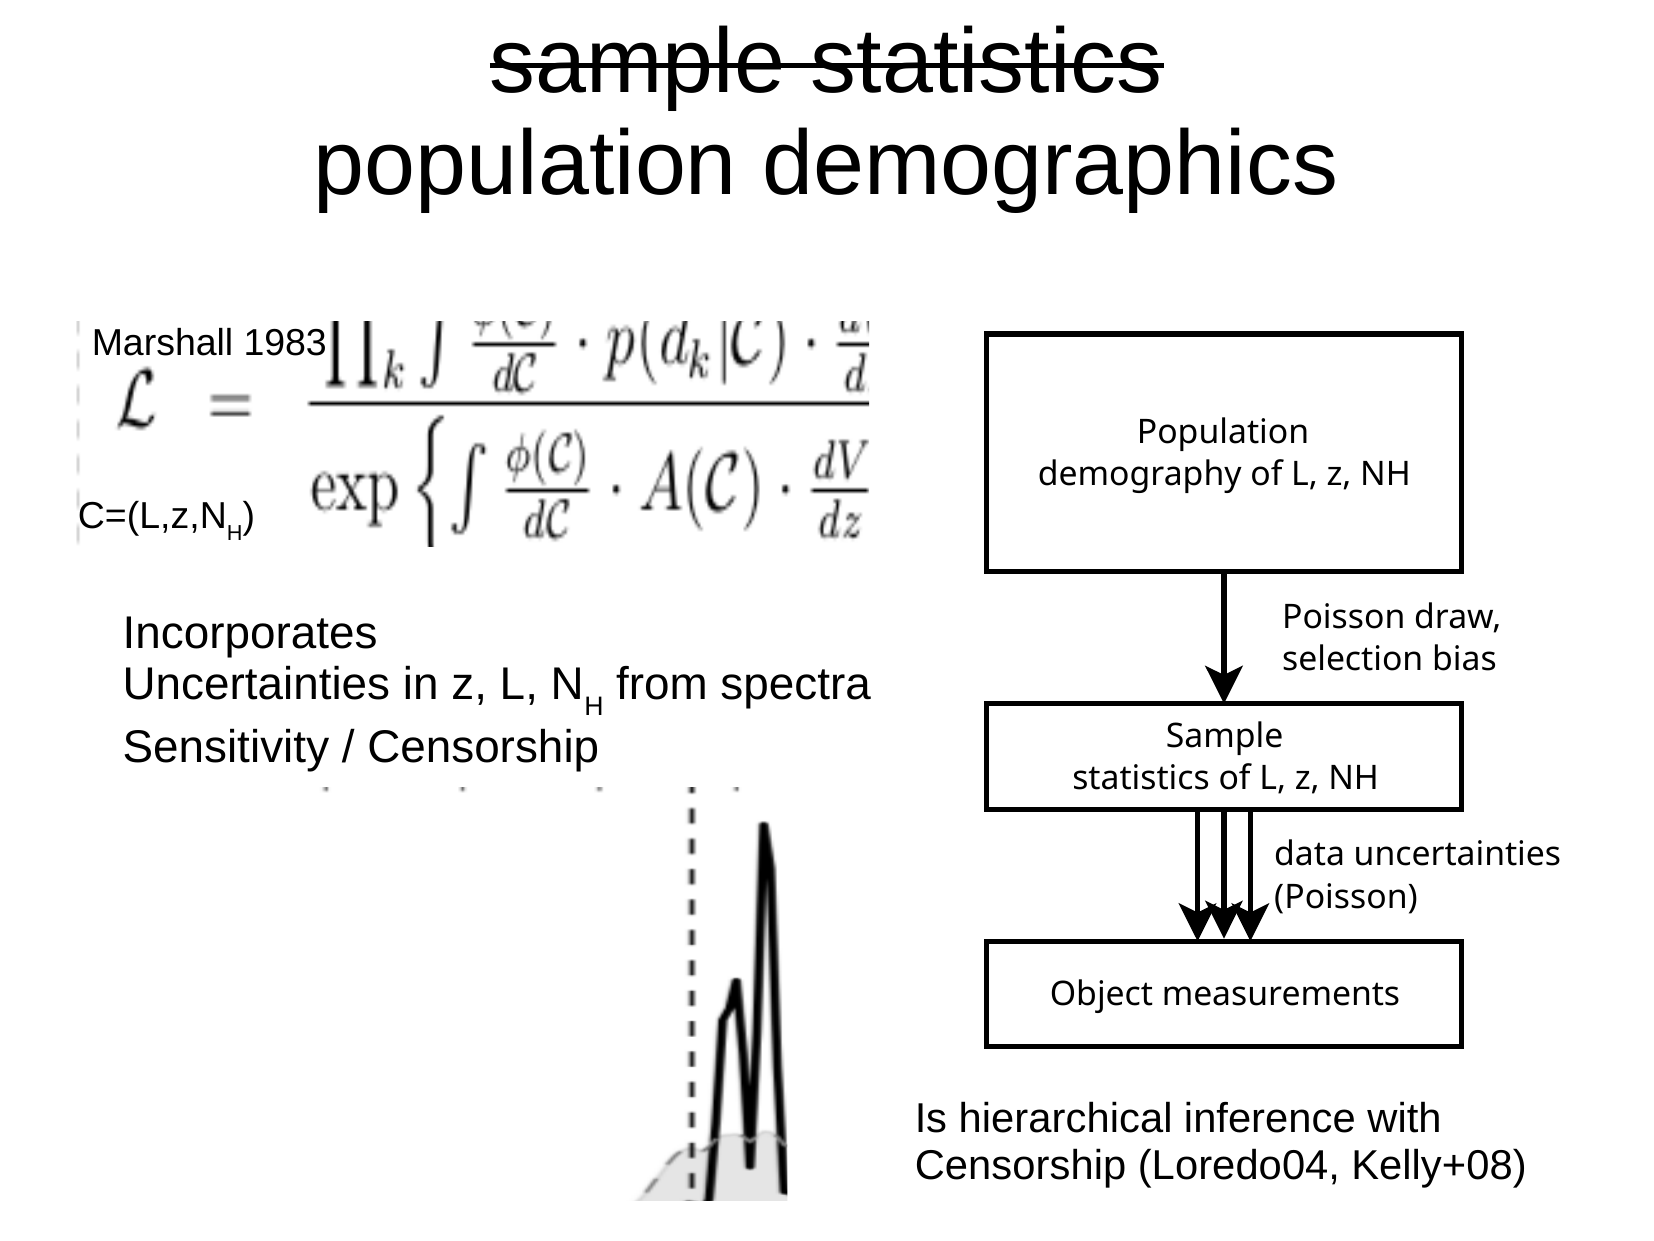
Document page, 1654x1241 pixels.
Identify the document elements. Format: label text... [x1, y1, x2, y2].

text_box Incorporates Uncertainties in z, L, NH from spectra Sensitivity / Censorship [37, 599, 1088, 1051]
title sample statistics population demographics [82, 8, 1571, 216]
text_box Marshall 1983 [77, 313, 378, 371]
text_box C=(L,z,NH) [63, 487, 364, 553]
text_box Is hierarchical inference with Censorship (Loredo04, Kelly+08) [900, 1087, 1576, 1241]
picture [975, 330, 1592, 1051]
picture [316, 1051, 788, 1201]
picture [75, 321, 870, 547]
